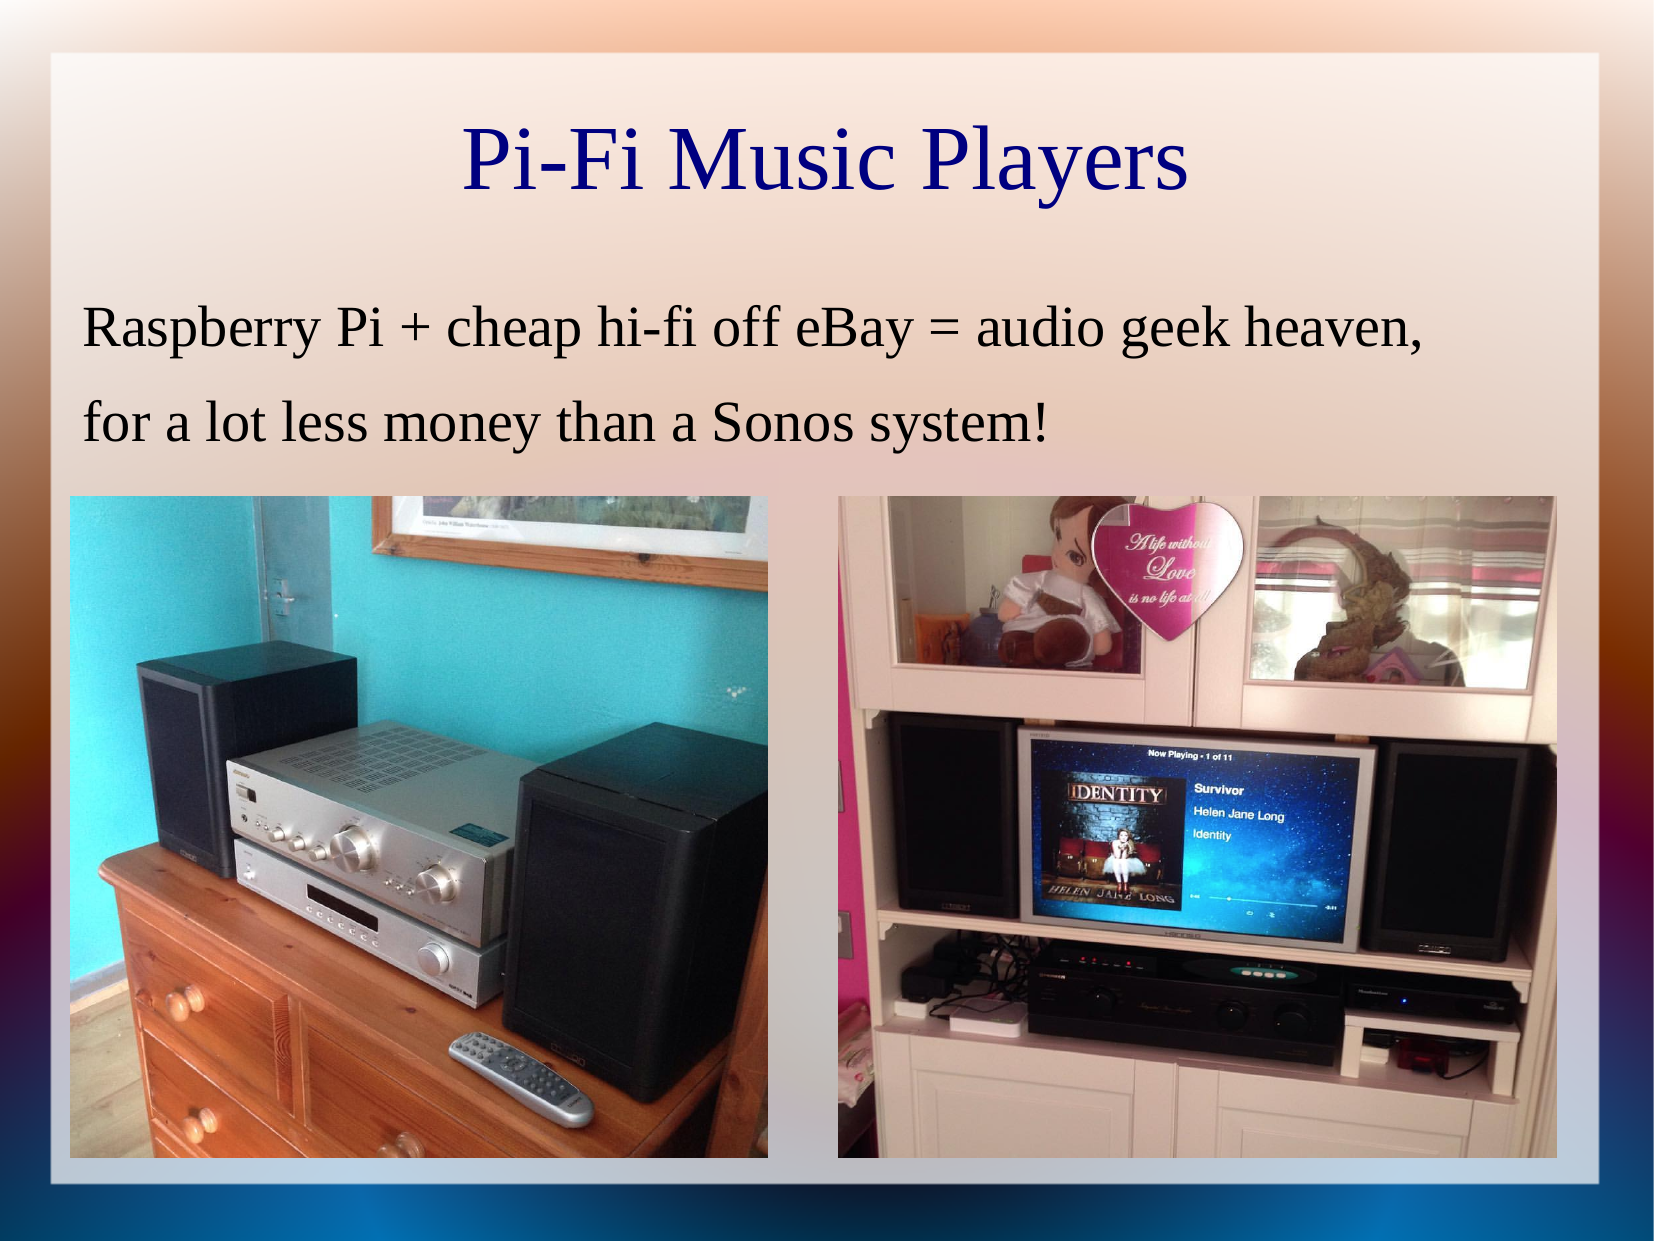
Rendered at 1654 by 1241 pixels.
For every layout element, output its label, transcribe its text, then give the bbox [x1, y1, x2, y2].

title Pi-Fi Music Players [82, 55, 1571, 262]
list Raspberry Pi + cheap hi-fi off eBay = audio geek heaven, for a lot less money than a Sonos system! [82, 290, 1571, 1033]
picture [0, 0, 1654, 1241]
